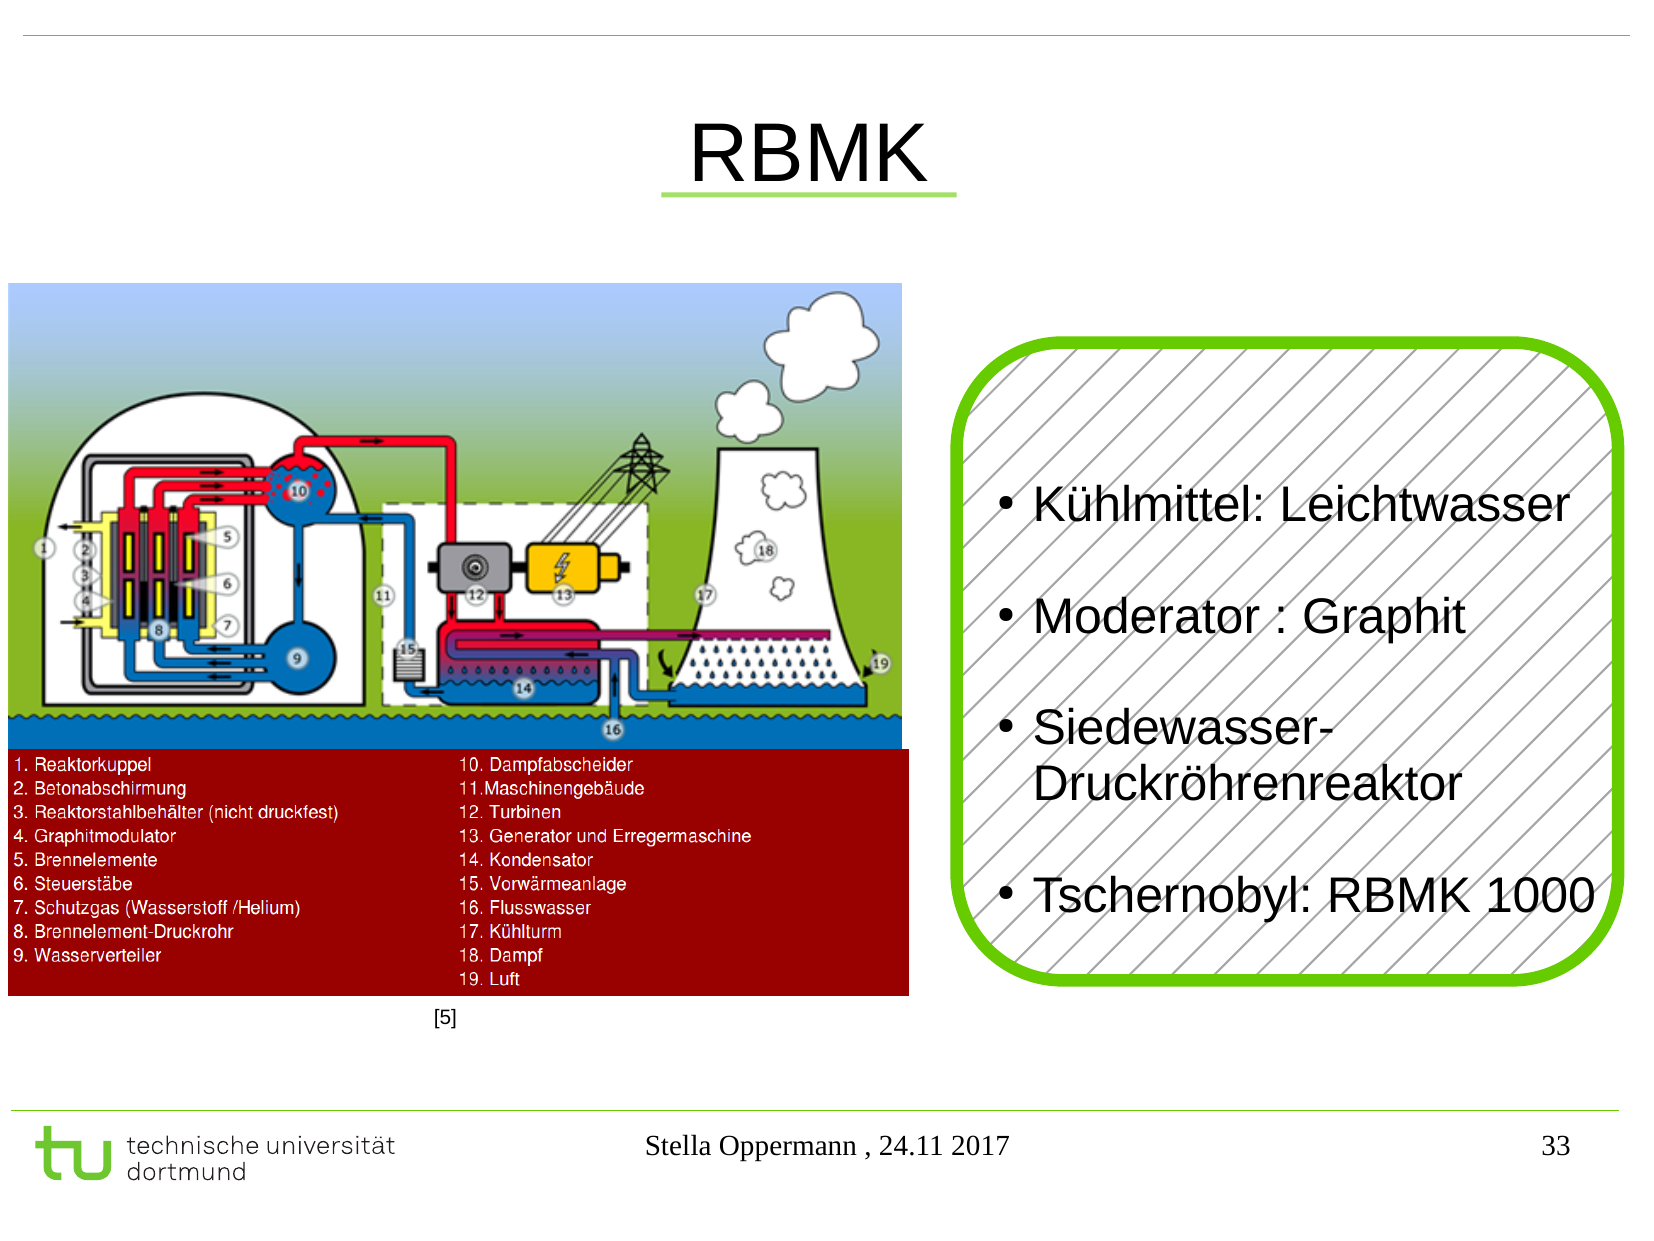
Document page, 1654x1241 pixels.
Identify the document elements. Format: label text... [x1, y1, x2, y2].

text_box [5] [419, 998, 502, 1058]
text_box [962, 342, 1612, 413]
chart [35, 1125, 461, 1241]
title RBMK [35, 49, 1583, 257]
text_box Kühlmittel: Leichtwasser Moderator : Graphit Siedewasser- Druckröhrenreaktor Tschernobyl: RBMK 1000 [944, 413, 1619, 1098]
picture [8, 283, 910, 997]
